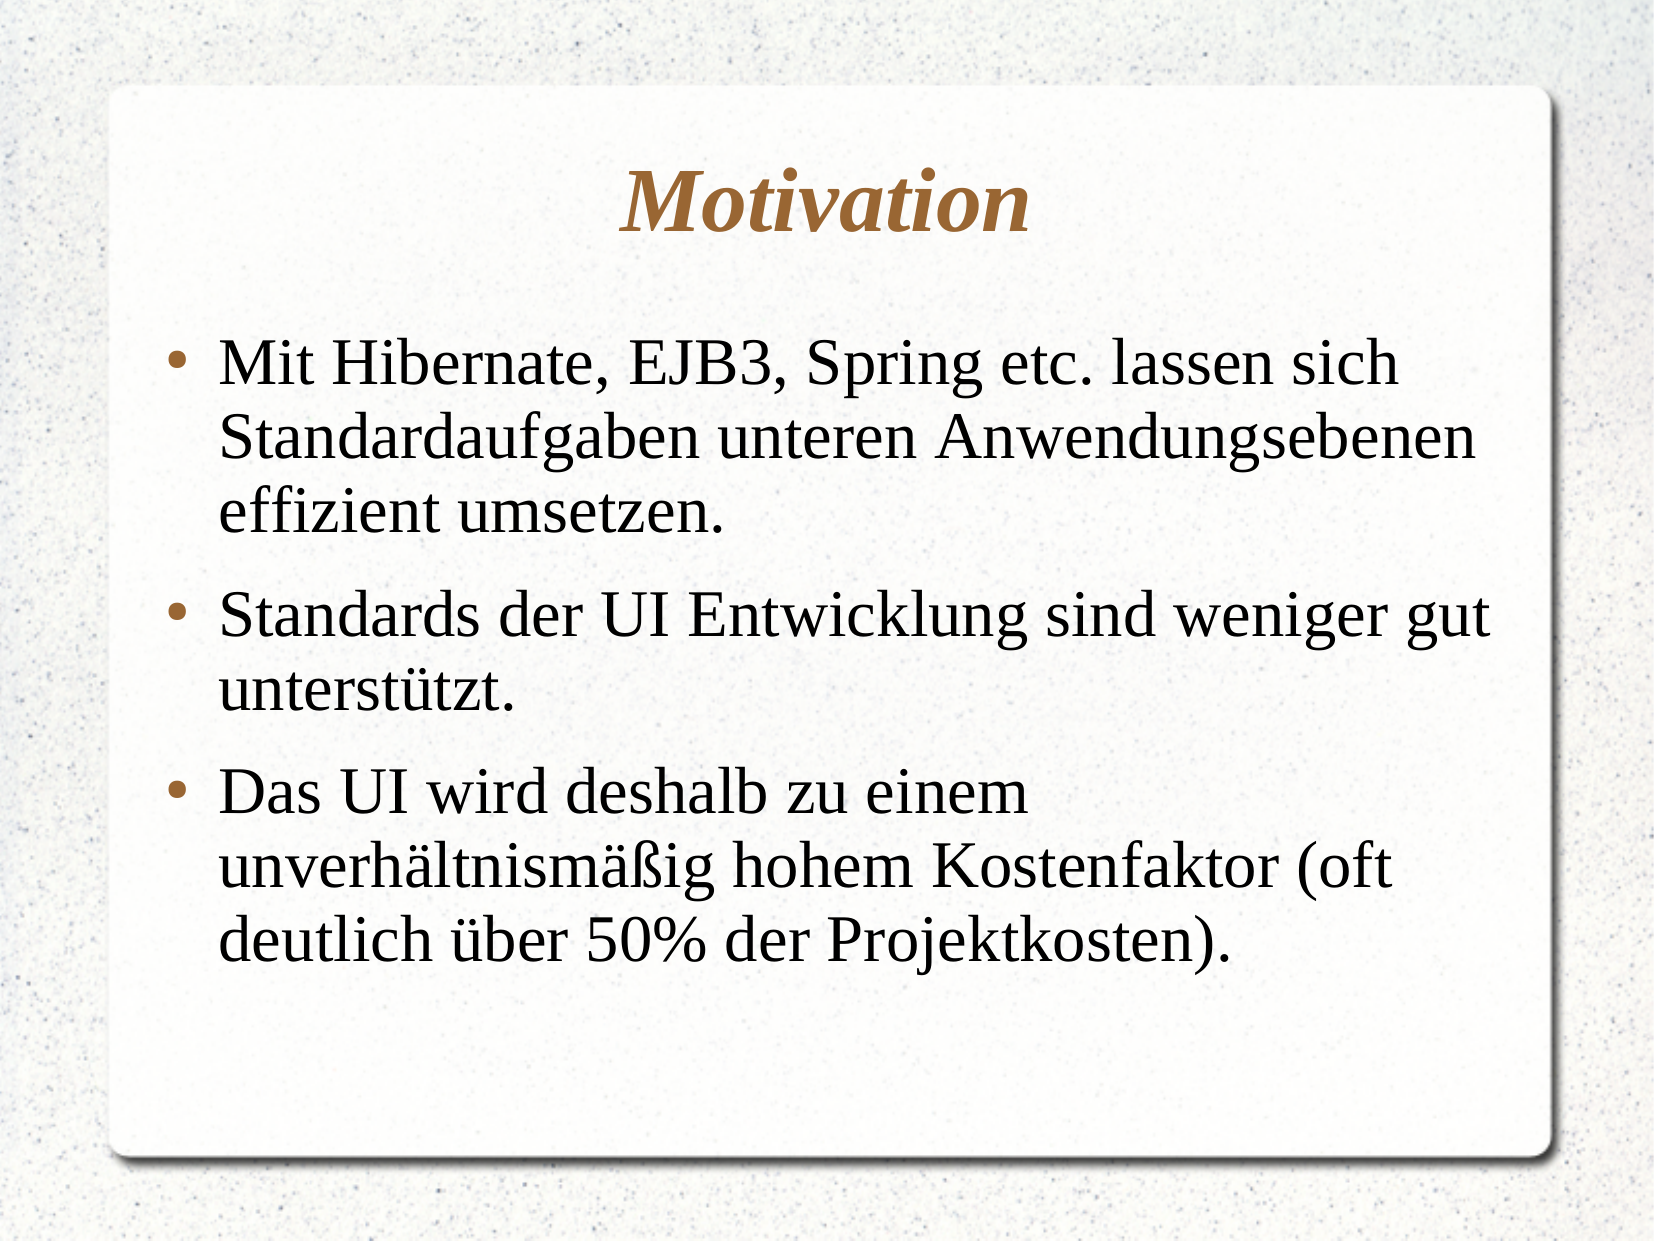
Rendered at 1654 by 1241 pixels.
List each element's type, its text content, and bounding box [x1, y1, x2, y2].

list Mit Hibernate, EJB3, Spring etc. lassen sich Standardaufgaben unteren Anwendungsebenen effizient umsetzen. Standards der UI Entwicklung sind weniger gut unterstützt. Das UI wird deshalb zu einem unverhältnismäßig hohem Kostenfaktor (oft deutlich über 50% der Projektkosten). [147, 324, 1506, 977]
picture [0, 0, 1654, 1241]
title Motivation [118, 104, 1536, 297]
